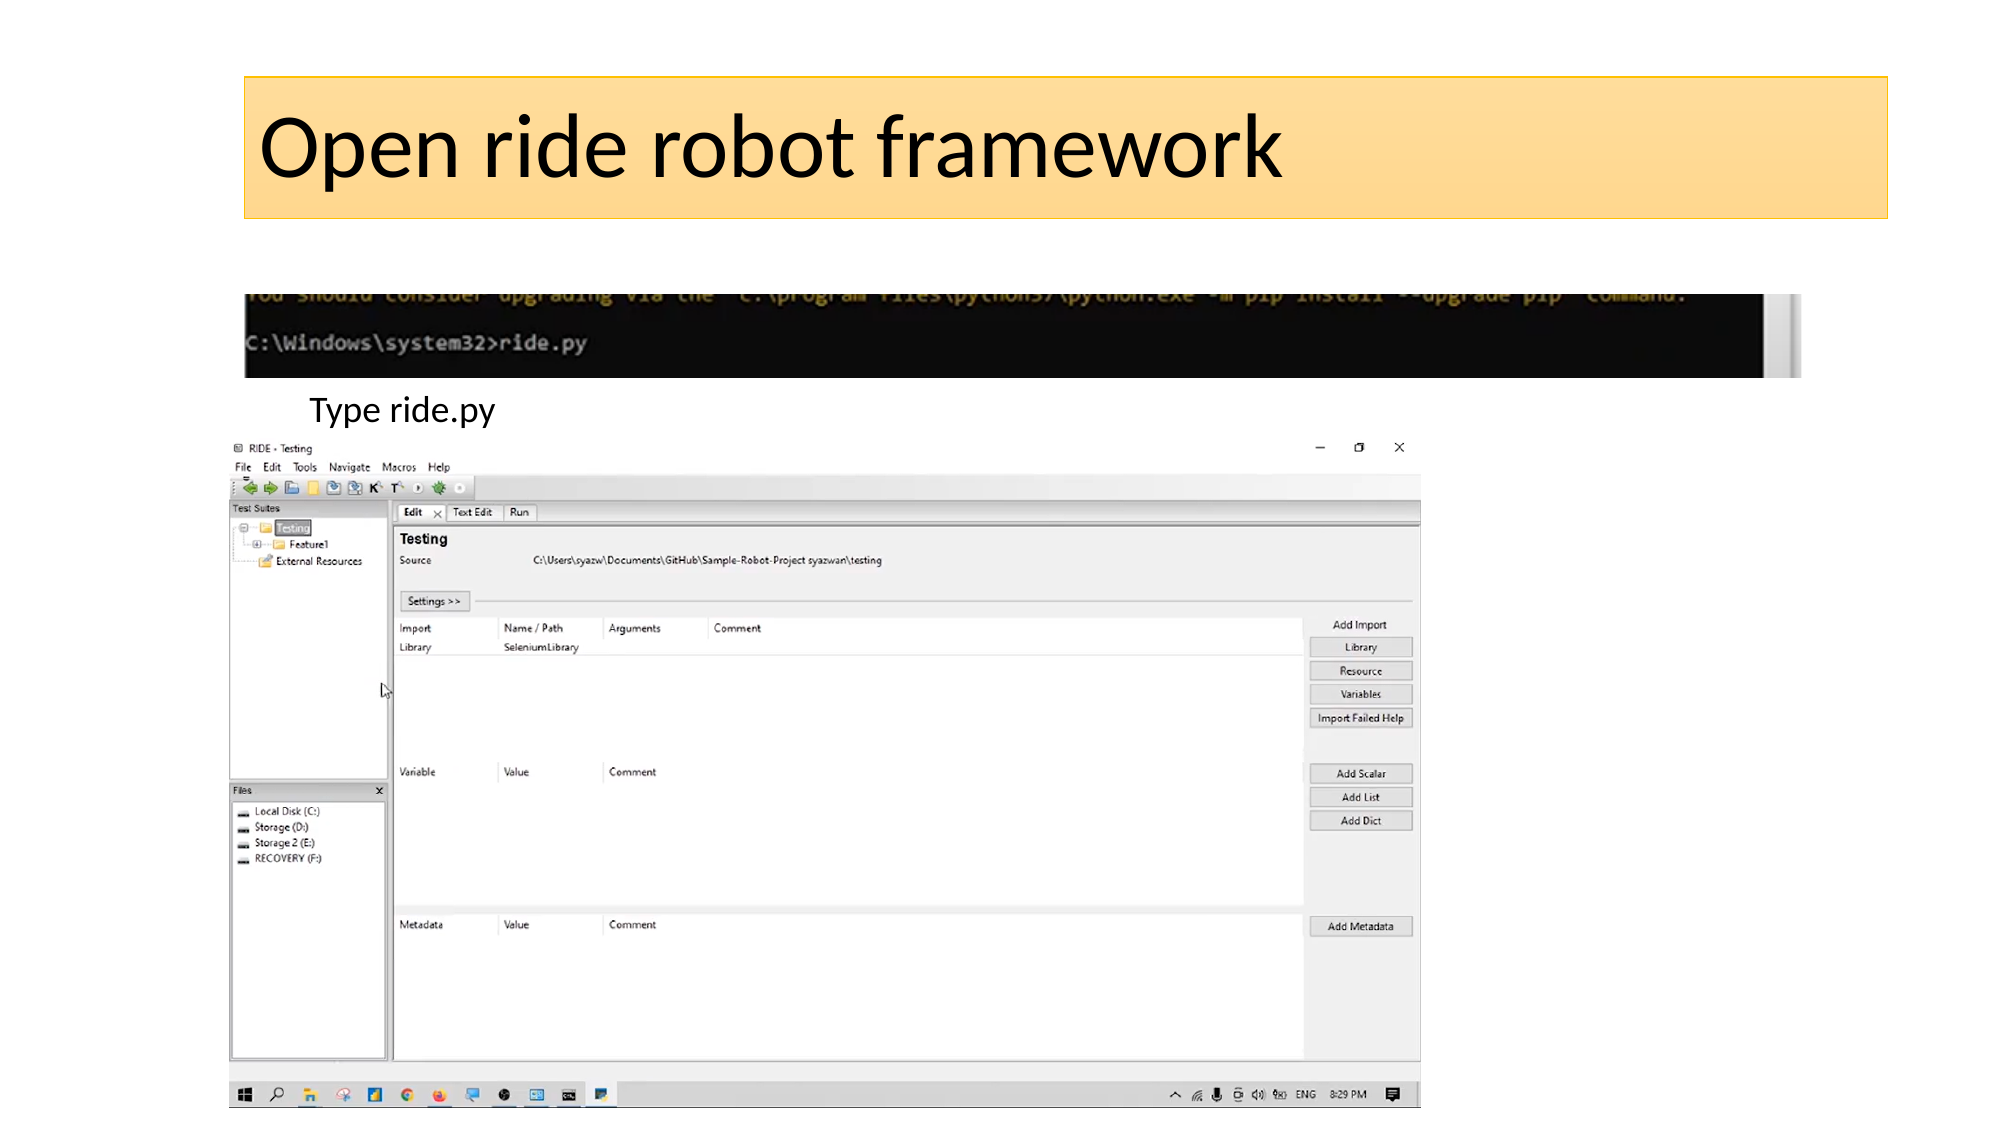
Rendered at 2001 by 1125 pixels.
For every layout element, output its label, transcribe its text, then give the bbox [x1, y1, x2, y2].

picture [244, 294, 1802, 378]
title Open ride robot framework [244, 77, 1888, 219]
text_box Type ride.py [294, 377, 1084, 438]
picture [229, 438, 1421, 1108]
